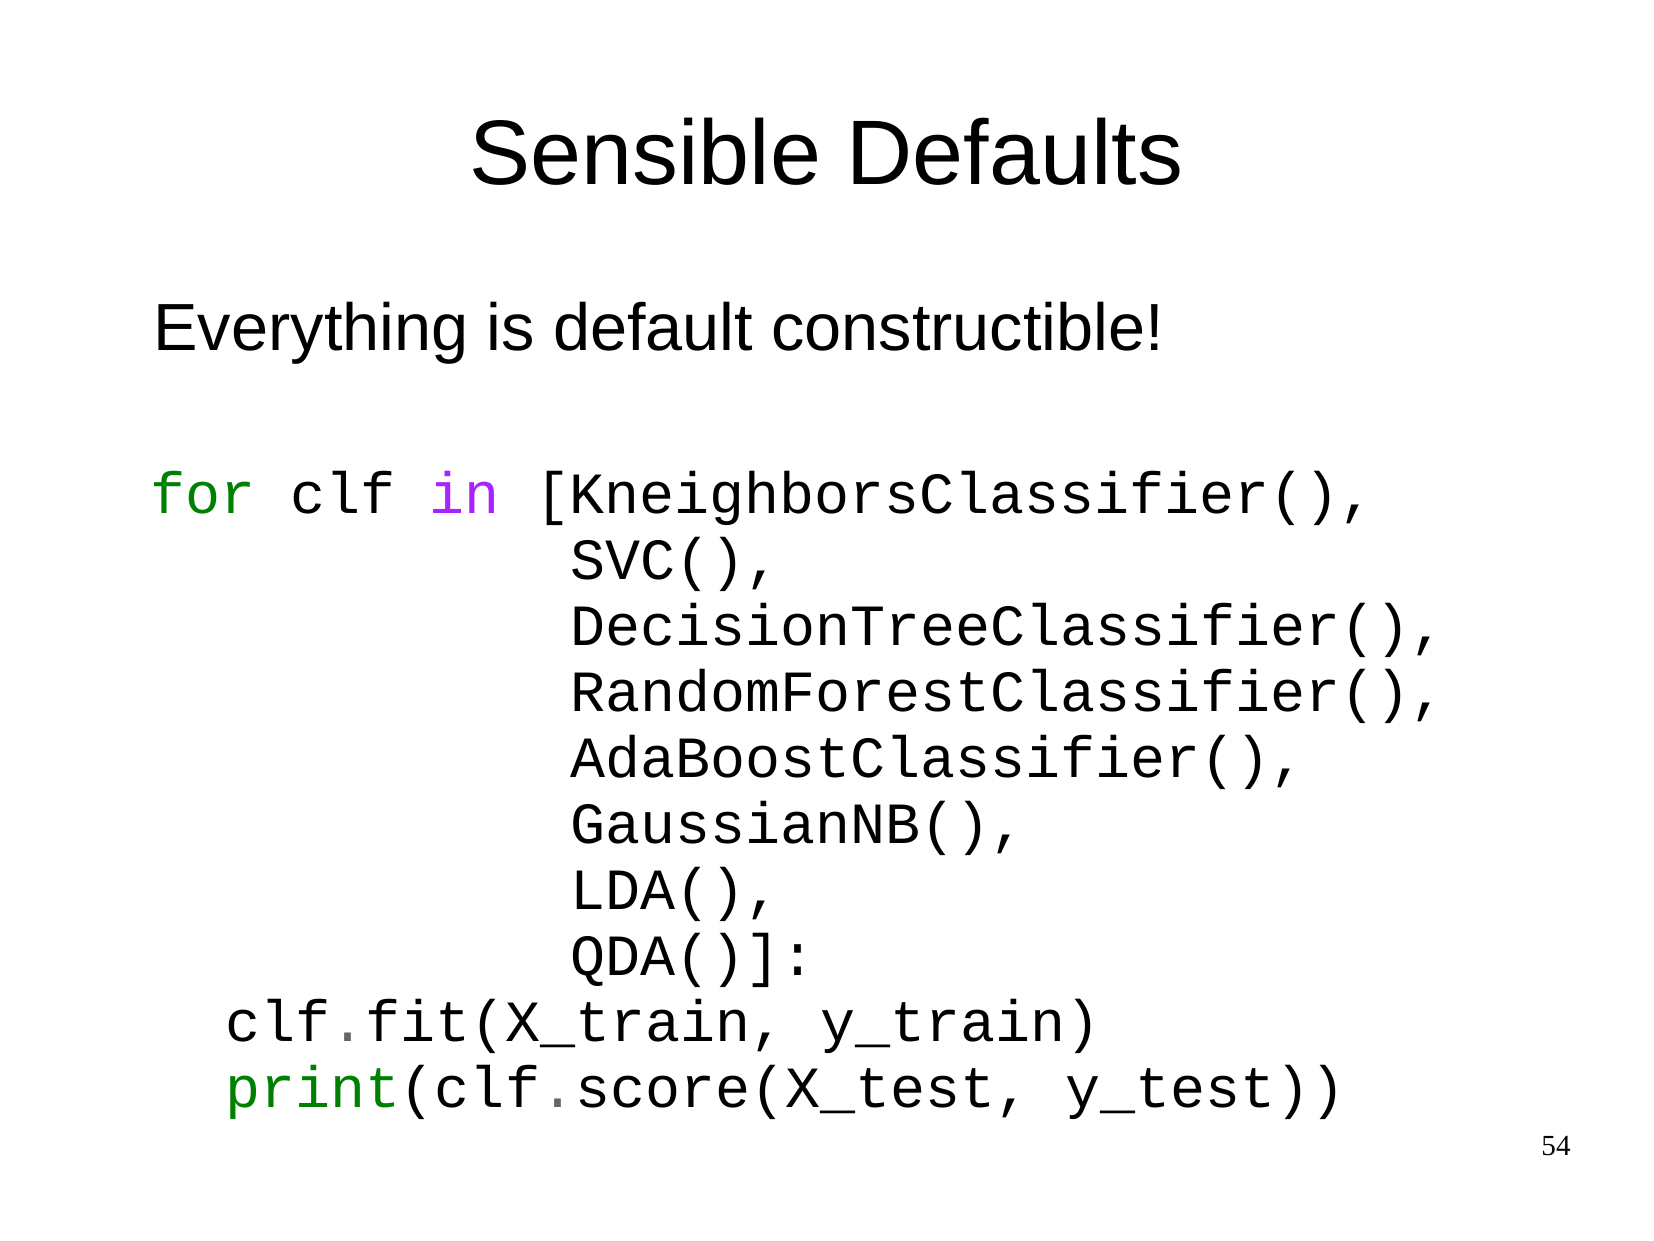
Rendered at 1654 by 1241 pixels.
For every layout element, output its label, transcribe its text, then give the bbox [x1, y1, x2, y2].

text_box for clf in [KneighborsClassifier(), SVC(), DecisionTreeClassifier(), RandomForestClassifier(), AdaBoostClassifier(), GaussianNB(), LDA(), QDA()]: clf.fit(X_train, y_train) print(clf.score(X_test, y_test)) [150, 464, 1446, 1126]
list Everything is default constructible! [82, 290, 1571, 1010]
title Sensible Defaults [82, 49, 1571, 257]
